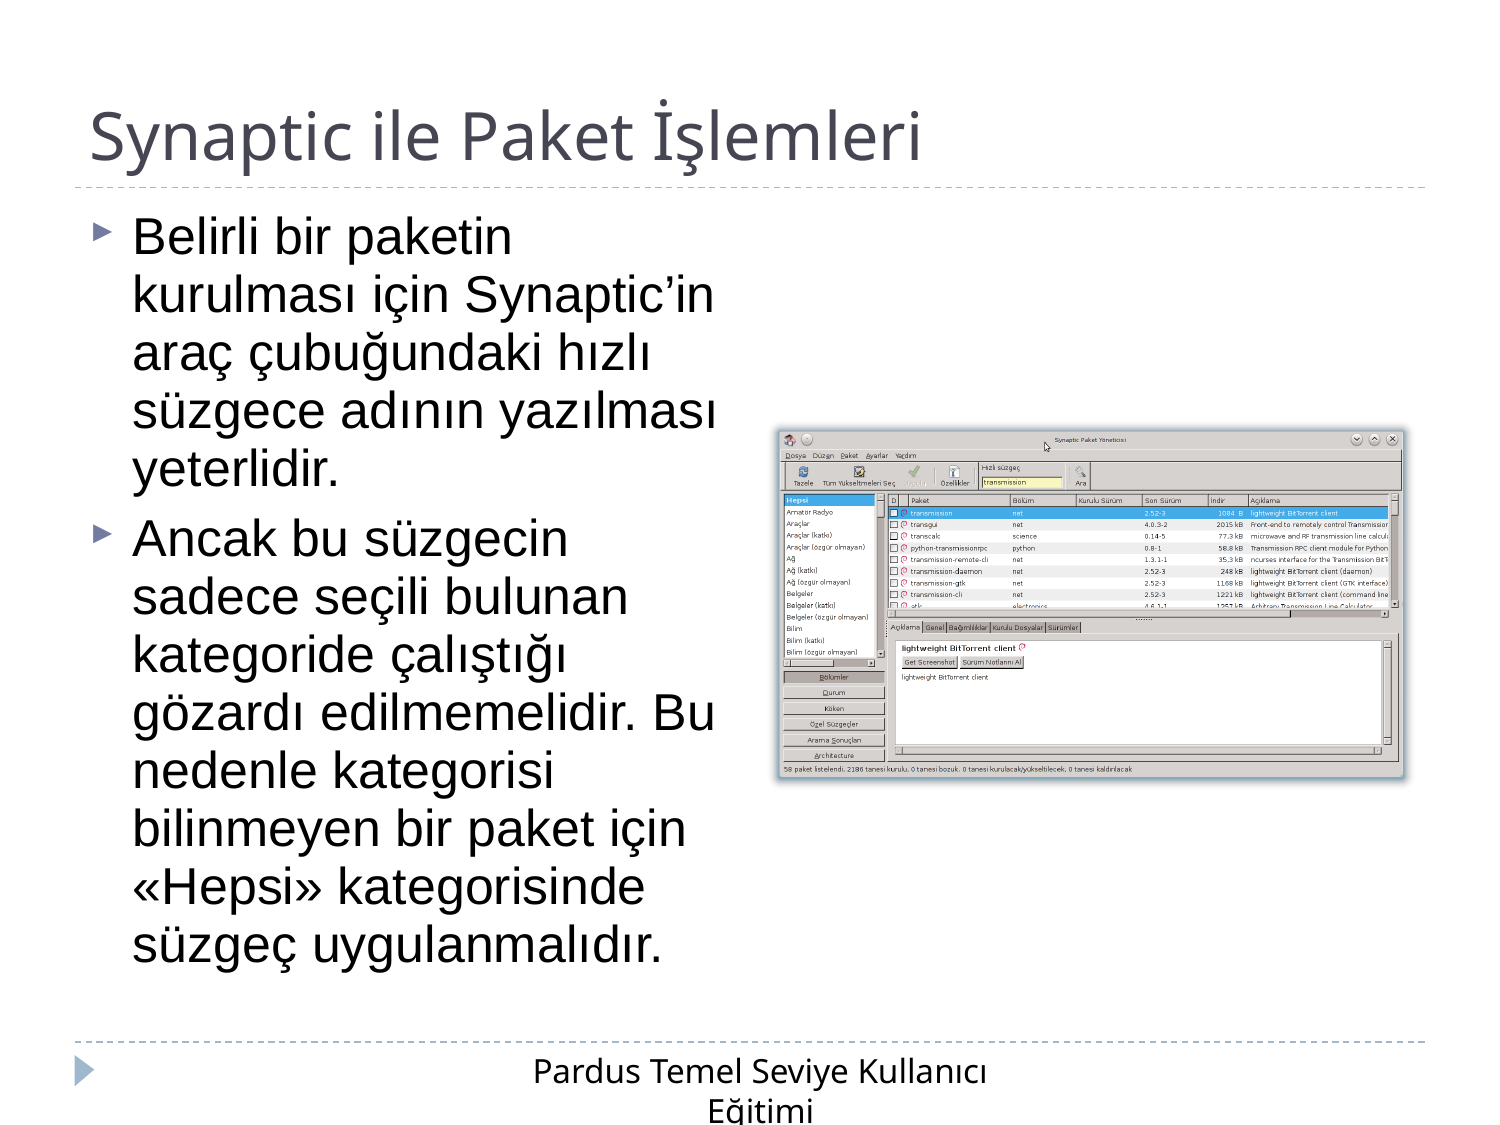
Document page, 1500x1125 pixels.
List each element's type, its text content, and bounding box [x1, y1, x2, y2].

picture [759, 411, 1423, 797]
title Synaptic ile Paket İşlemleri [75, 37, 1425, 188]
list Belirli bir paketin kurulması için Synaptic’in araç çubuğundaki hızlı süzgece adının yazılması yeterlidir. Ancak bu süzgecin sadece seçili bulunan kategoride çalıştığı gözardı edilmemelidir. Bu nedenle kategorisi bilinmeyen bir paket için «Hepsi» kategorisinde süzgeç uygulanmalıdır. [75, 200, 738, 1010]
